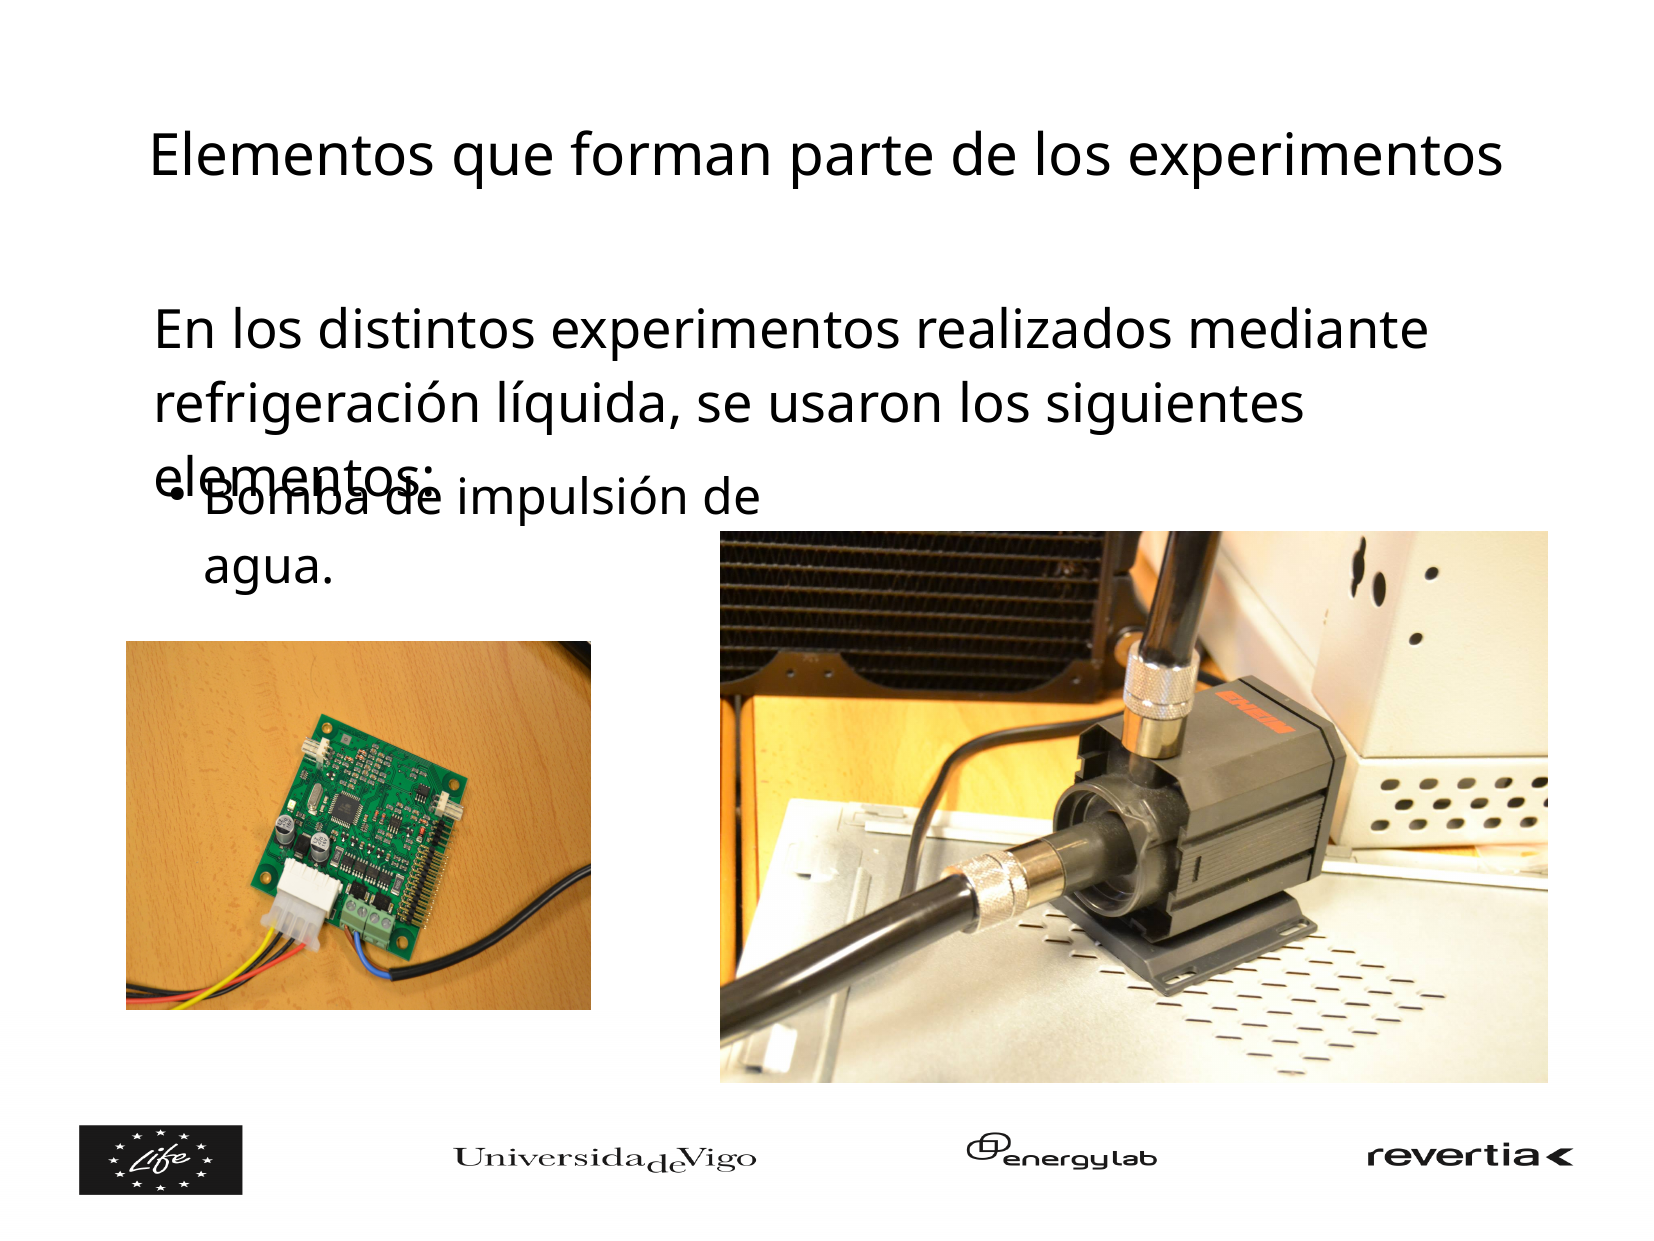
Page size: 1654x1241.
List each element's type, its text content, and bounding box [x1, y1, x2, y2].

title Elementos que forman parte de los experimentos [82, 49, 1571, 257]
text_box Bomba de impulsión de agua. [153, 453, 863, 586]
list En los distintos experimentos realizados mediante refrigeración líquida, se usaron los siguientes elementos: [82, 290, 1571, 1010]
picture [0, 531, 1654, 1241]
